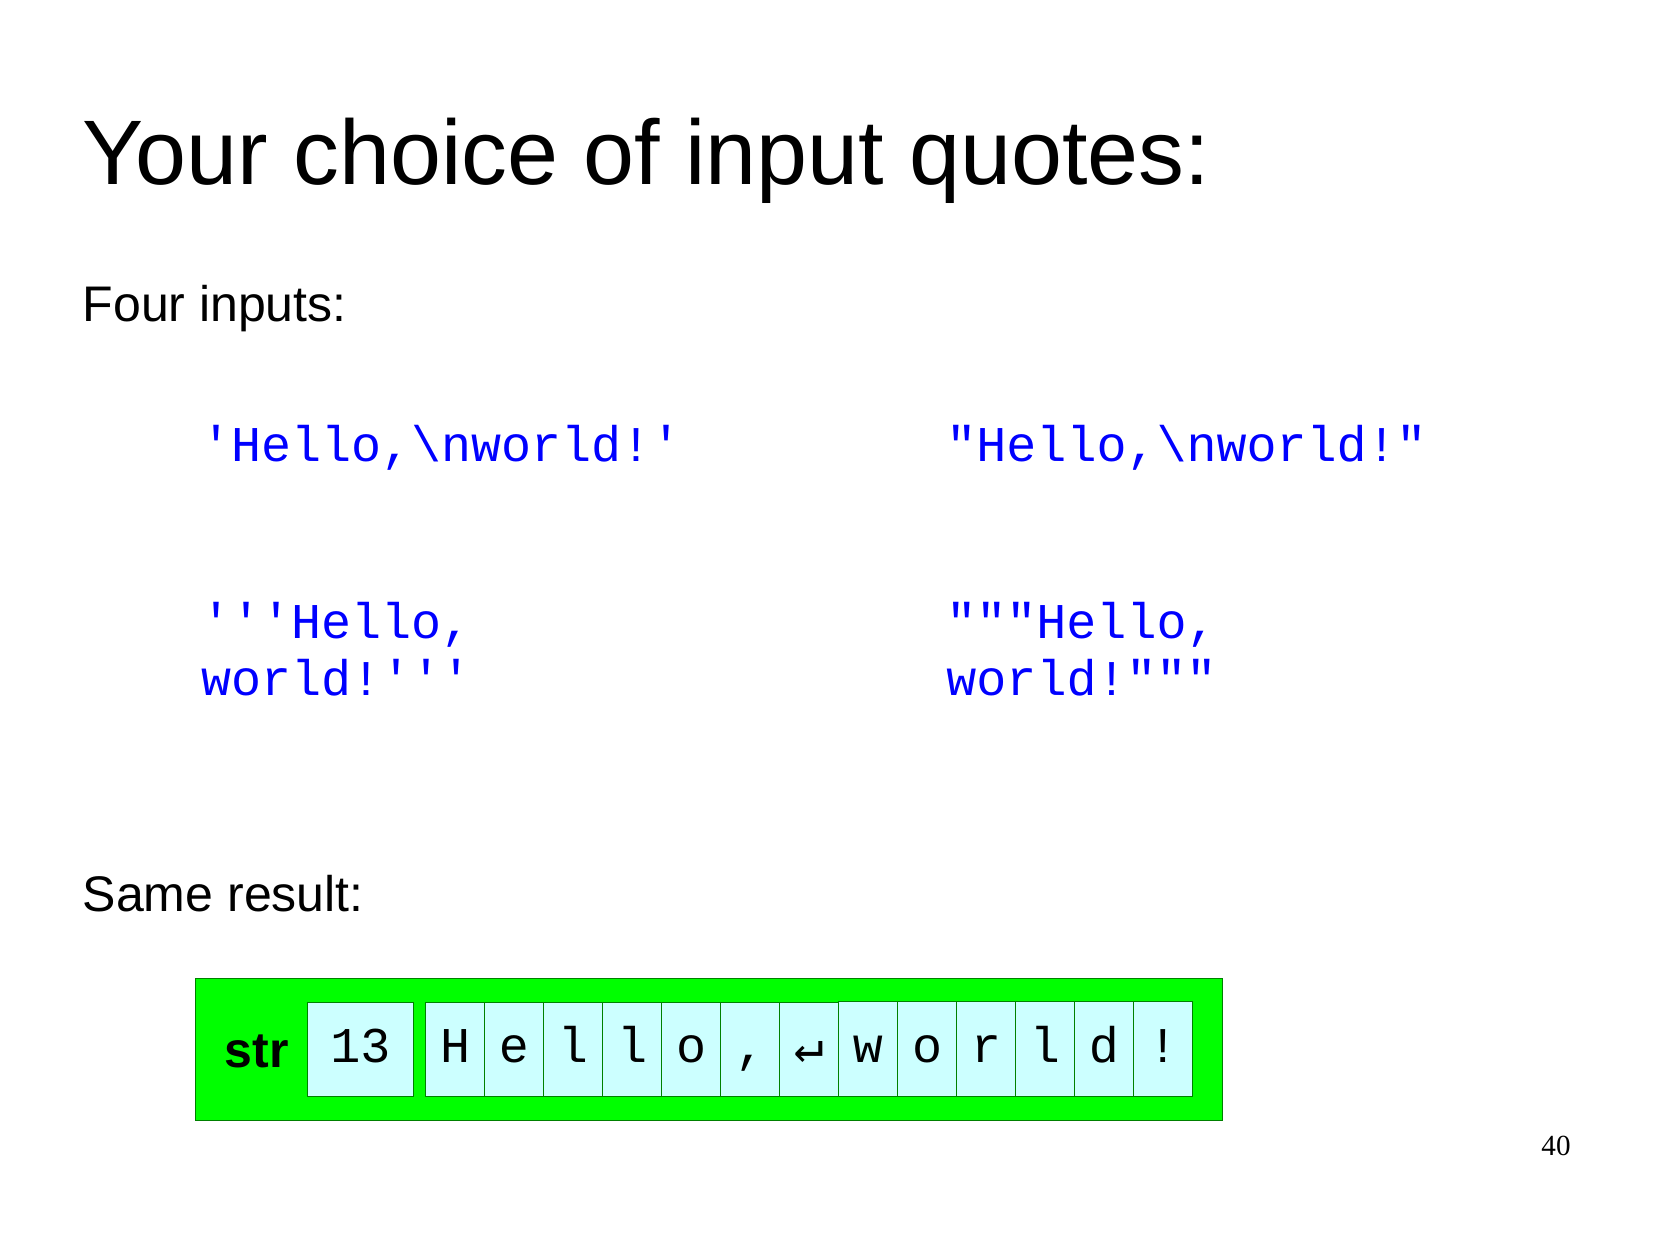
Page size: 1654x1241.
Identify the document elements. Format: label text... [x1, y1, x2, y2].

text_box 13 [307, 1002, 414, 1097]
text_box Same result: [76, 860, 370, 929]
text_box , [720, 1002, 779, 1097]
text_box o [661, 1002, 720, 1097]
text_box l [1015, 1001, 1074, 1097]
text_box l [602, 1002, 661, 1097]
title Your choice of input quotes: [82, 49, 1571, 257]
text_box e [485, 1002, 543, 1097]
text_box 'Hello,\nworld!' [195, 413, 688, 483]
text_box ↵ [779, 1002, 838, 1097]
text_box w [838, 1001, 897, 1097]
text_box H [425, 1002, 485, 1097]
text_box "Hello,\nworld!" [940, 413, 1433, 483]
text_box Four inputs: [77, 270, 353, 338]
text_box str [195, 978, 1223, 1121]
text_box r [956, 1001, 1015, 1097]
text_box l [543, 1002, 602, 1097]
text_box """Hello, world!""" [940, 590, 1223, 717]
text_box d [1074, 1001, 1133, 1097]
text_box ! [1133, 1001, 1193, 1097]
text_box '''Hello, world!''' [195, 590, 478, 717]
text_box o [897, 1001, 956, 1097]
